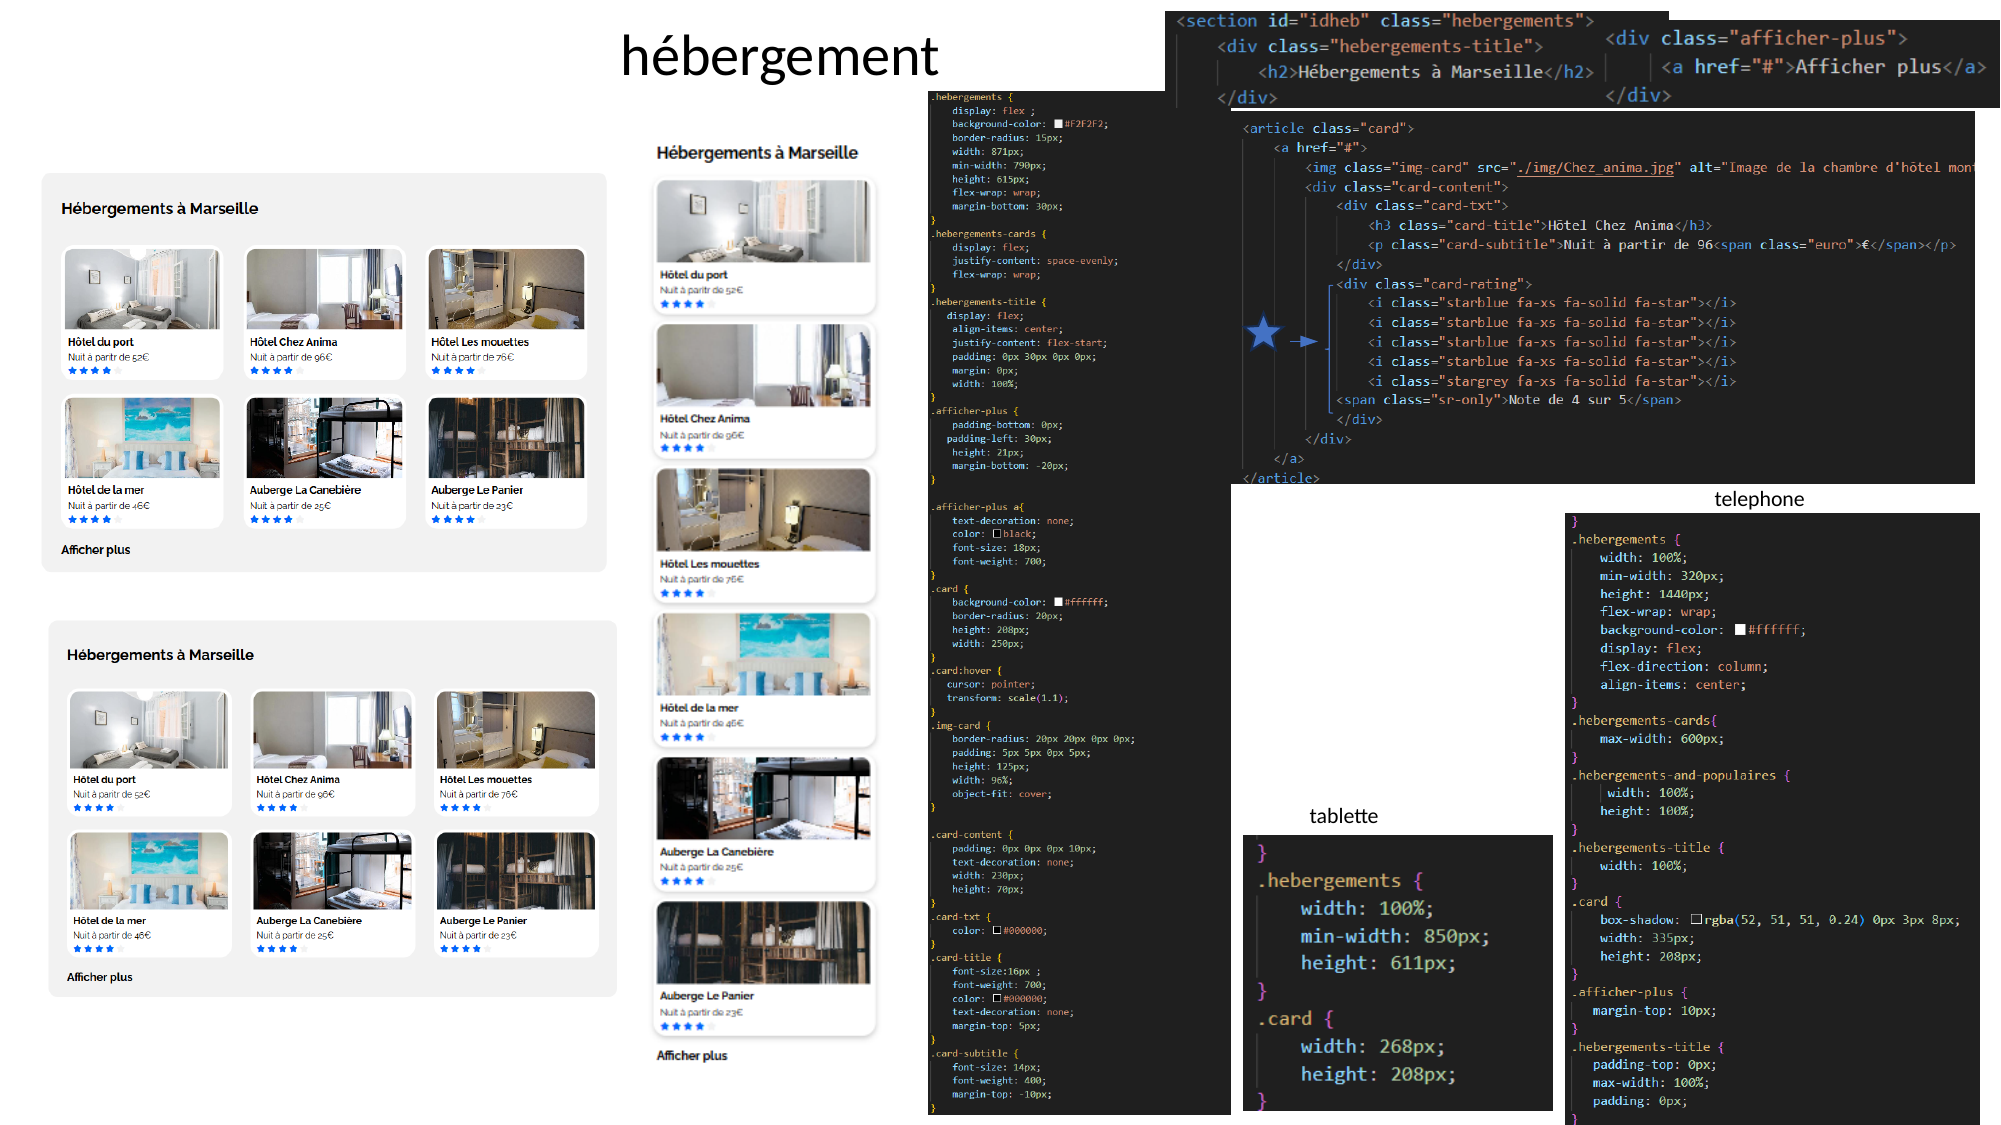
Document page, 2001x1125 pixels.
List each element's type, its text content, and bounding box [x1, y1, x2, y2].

picture [20, 161, 625, 585]
picture [1565, 513, 1980, 1125]
picture [928, 11, 2000, 1115]
text_box tablette [1294, 794, 1469, 836]
text_box telephone [1699, 477, 1874, 520]
text_box [1243, 312, 1284, 351]
picture [1243, 835, 1553, 1111]
picture [20, 128, 887, 1079]
text_box hébergement [605, 9, 1566, 96]
